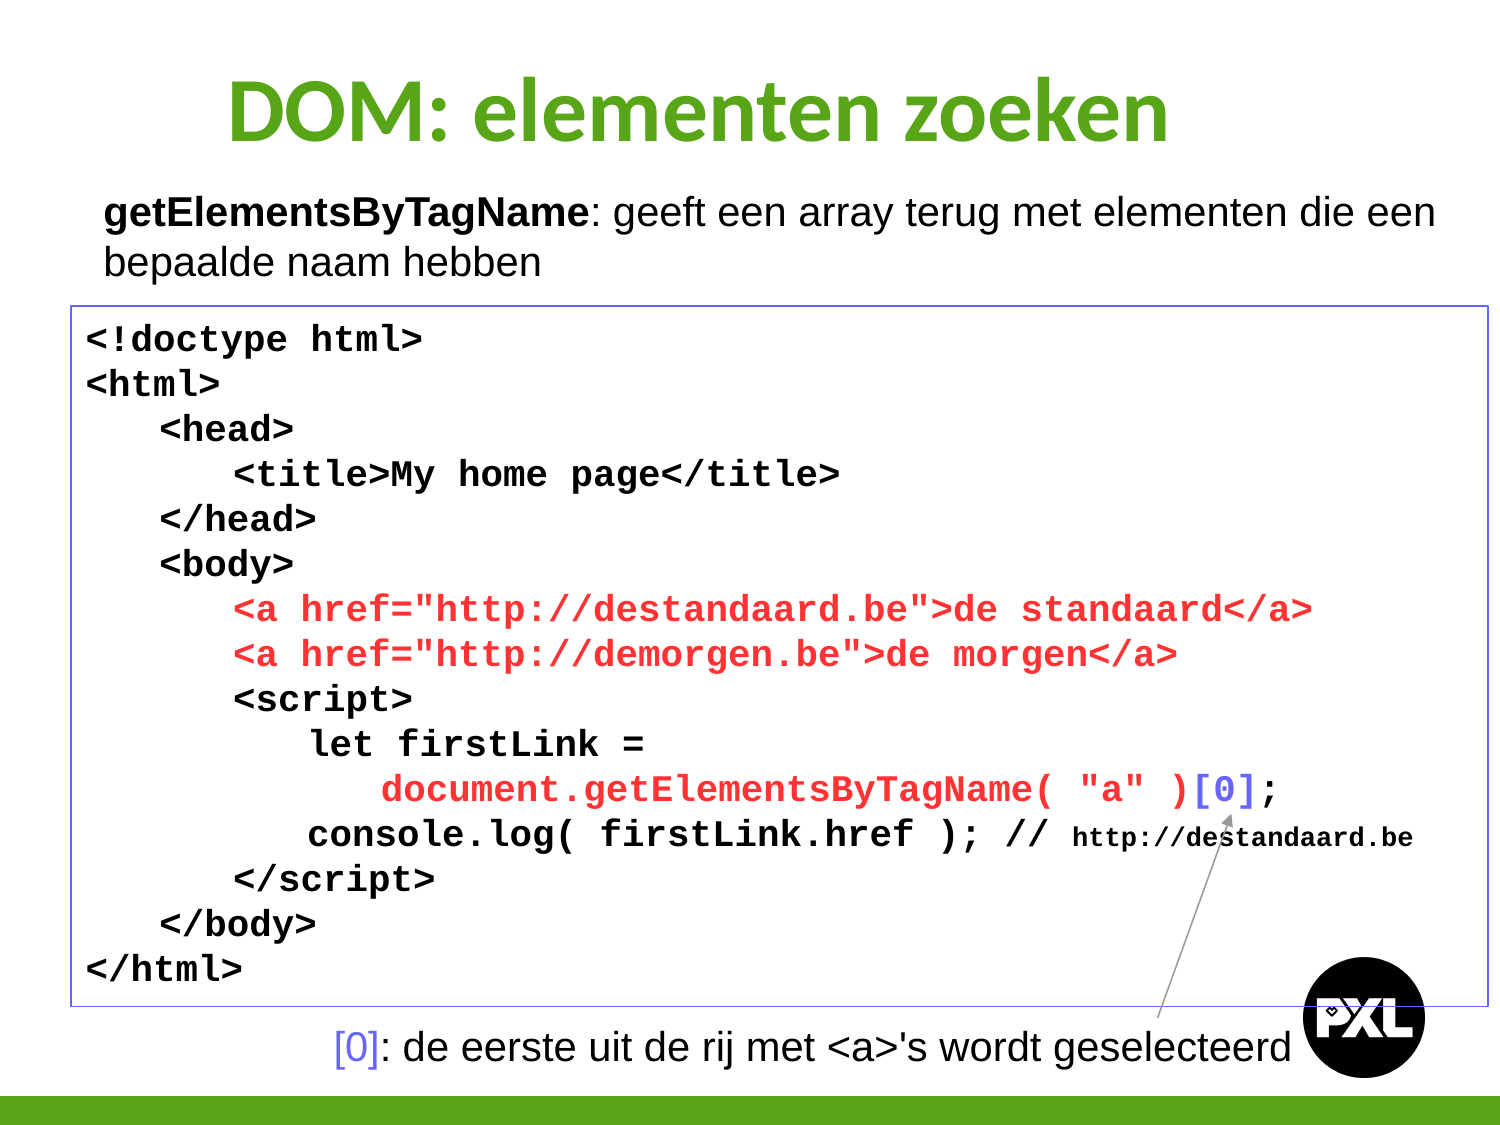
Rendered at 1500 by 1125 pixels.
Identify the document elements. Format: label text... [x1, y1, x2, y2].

picture [1303, 1007, 1425, 1078]
text_box DOM: elementen zoeken [0, 42, 1443, 168]
text_box getElementsByTagName: geeft een array terug met elementen die een bepaalde naam hebben [88, 177, 1500, 1007]
text_box <!doctype html> <html> <head> <title>My home page</title> </head> <body> <a href="http://destandaard.be">de standaard</a> <a href="http://demorgen.be">de morgen</a> <script> let firstLink = document.getElementsByTagName( "a" )[0]; console.log( firstLink.href ); // http://destandaard.be </script> </body> </html> [70, 306, 1489, 1007]
text_box [0]: de eerste uit de rij met <a>'s wordt geselecteerd [318, 1012, 1335, 1120]
